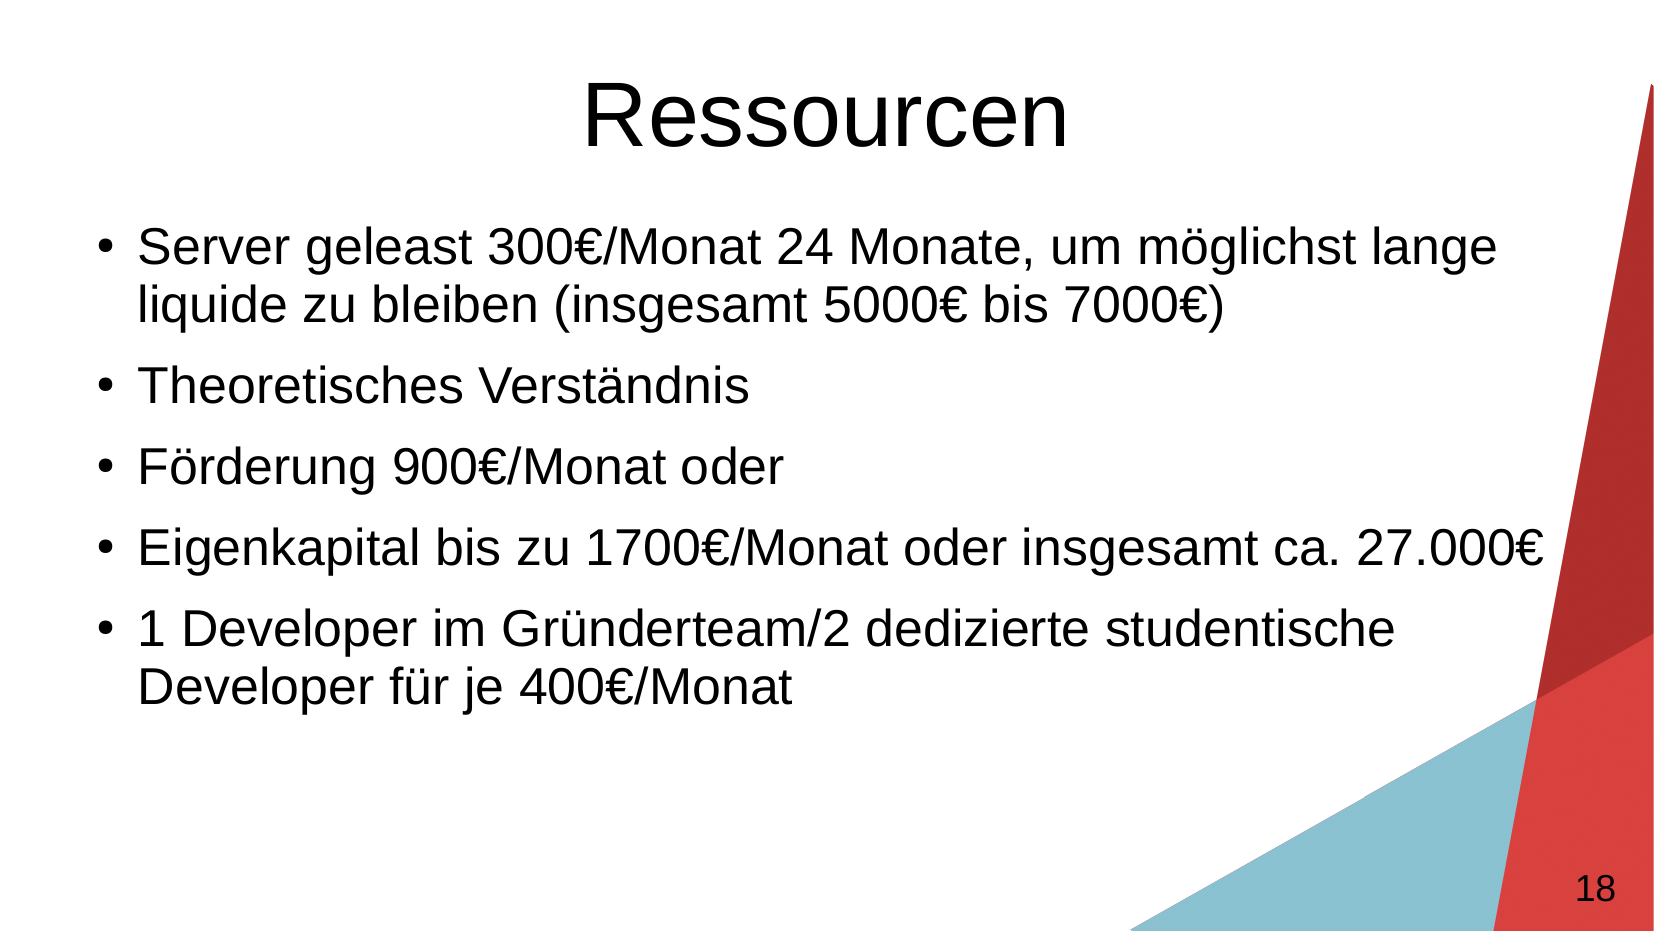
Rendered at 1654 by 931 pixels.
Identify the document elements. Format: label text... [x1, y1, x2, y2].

list Server geleast 300€/Monat 24 Monate, um möglichst lange liquide zu bleiben (insgesamt 5000€ bis 7000€) Theoretisches Verständnis Förderung 900€/Monat oder Eigenkapital bis zu 1700€/Monat oder insgesamt ca. 27.000€ 1 Developer im Gründerteam/2 dedizierte studentische Developer für je 400€/Monat [82, 217, 1571, 758]
title Ressourcen [82, 37, 1571, 193]
picture [1075, 84, 1654, 931]
